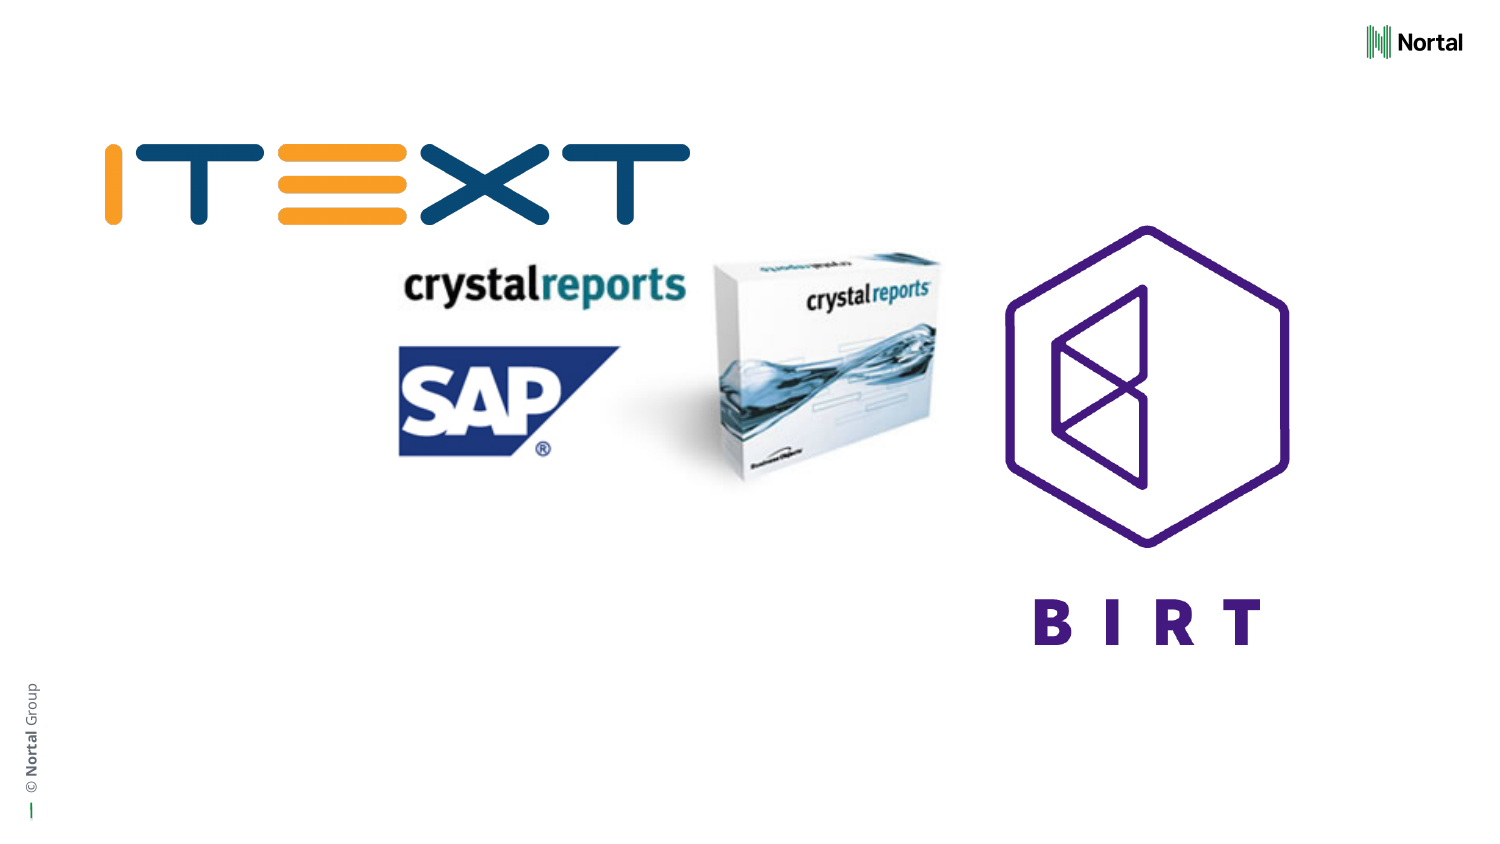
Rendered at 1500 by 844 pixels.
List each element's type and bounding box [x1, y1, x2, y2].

picture [105, 144, 690, 226]
picture [1005, 221, 1293, 646]
picture [398, 248, 946, 496]
